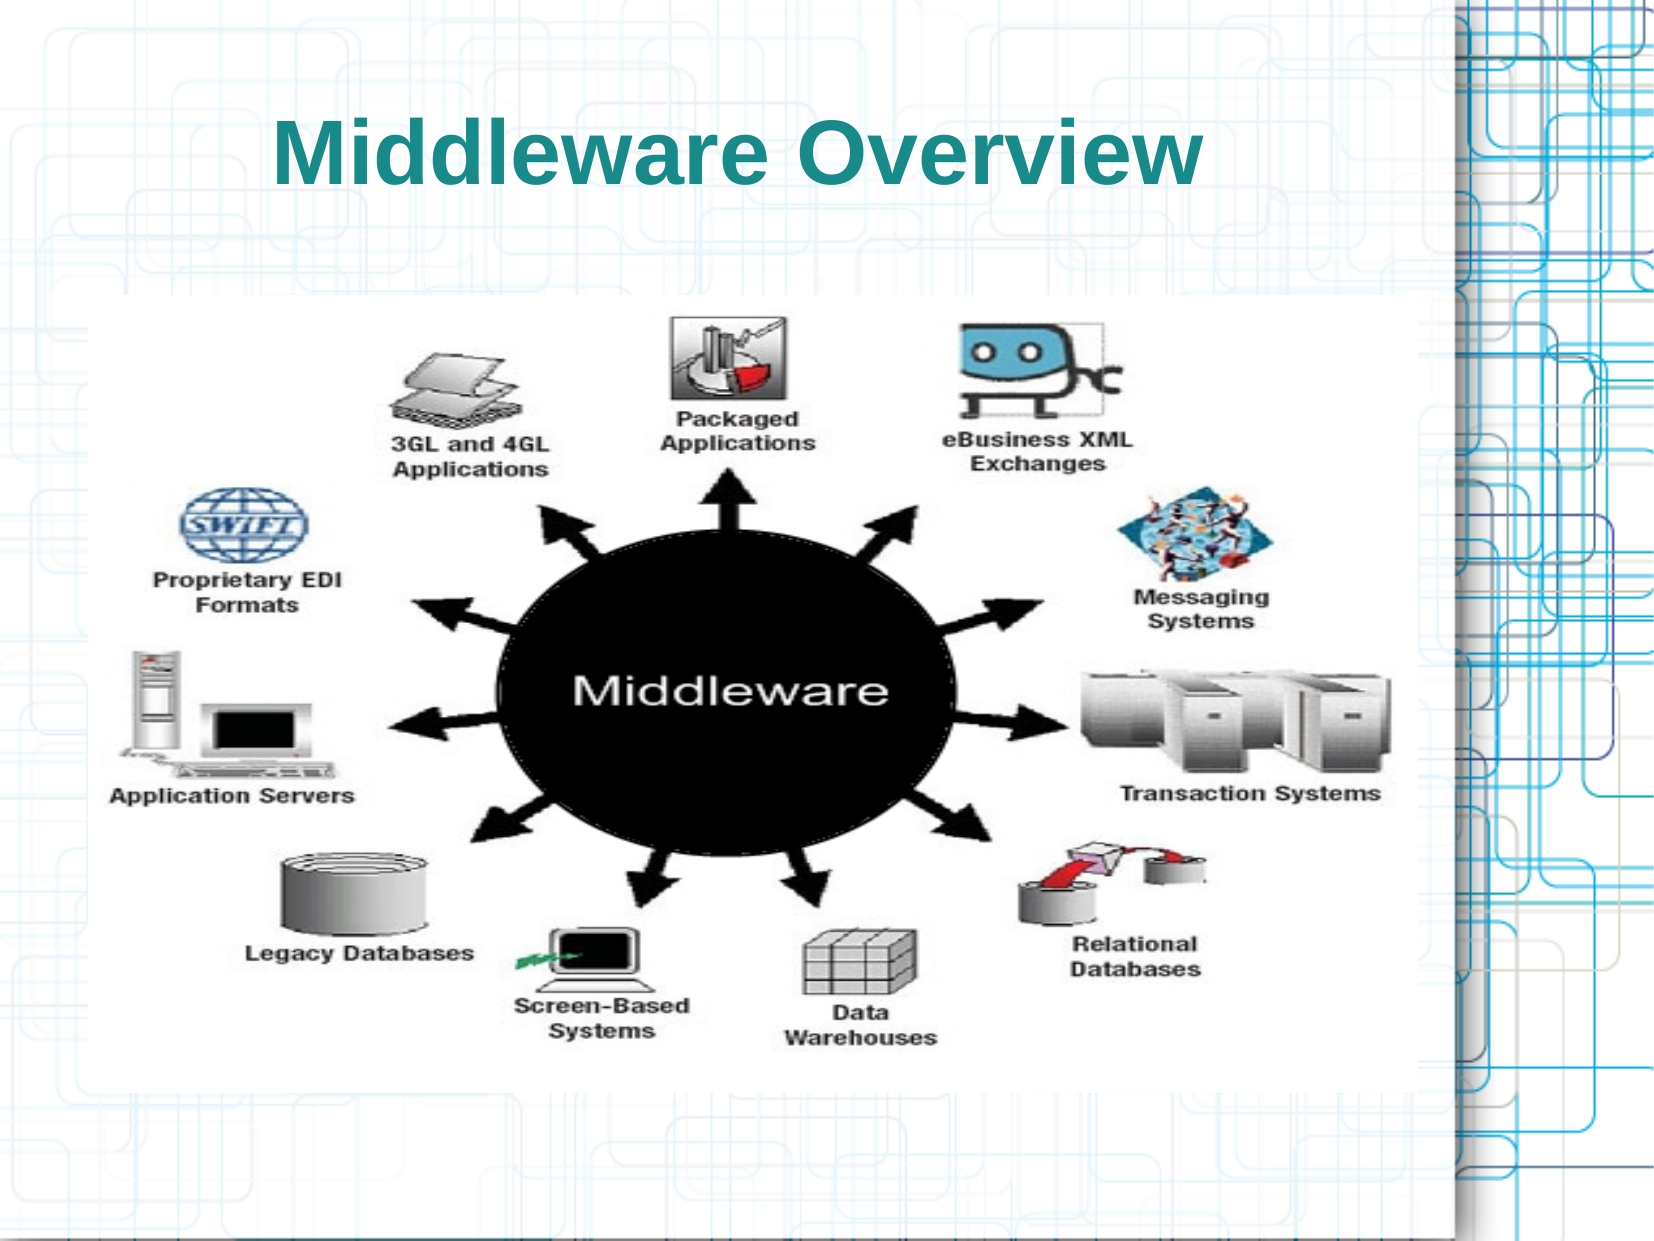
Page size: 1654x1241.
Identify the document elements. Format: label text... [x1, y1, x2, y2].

picture [0, 0, 1654, 1241]
chart [82, 290, 1418, 1109]
title Middleware Overview [59, 49, 1418, 257]
